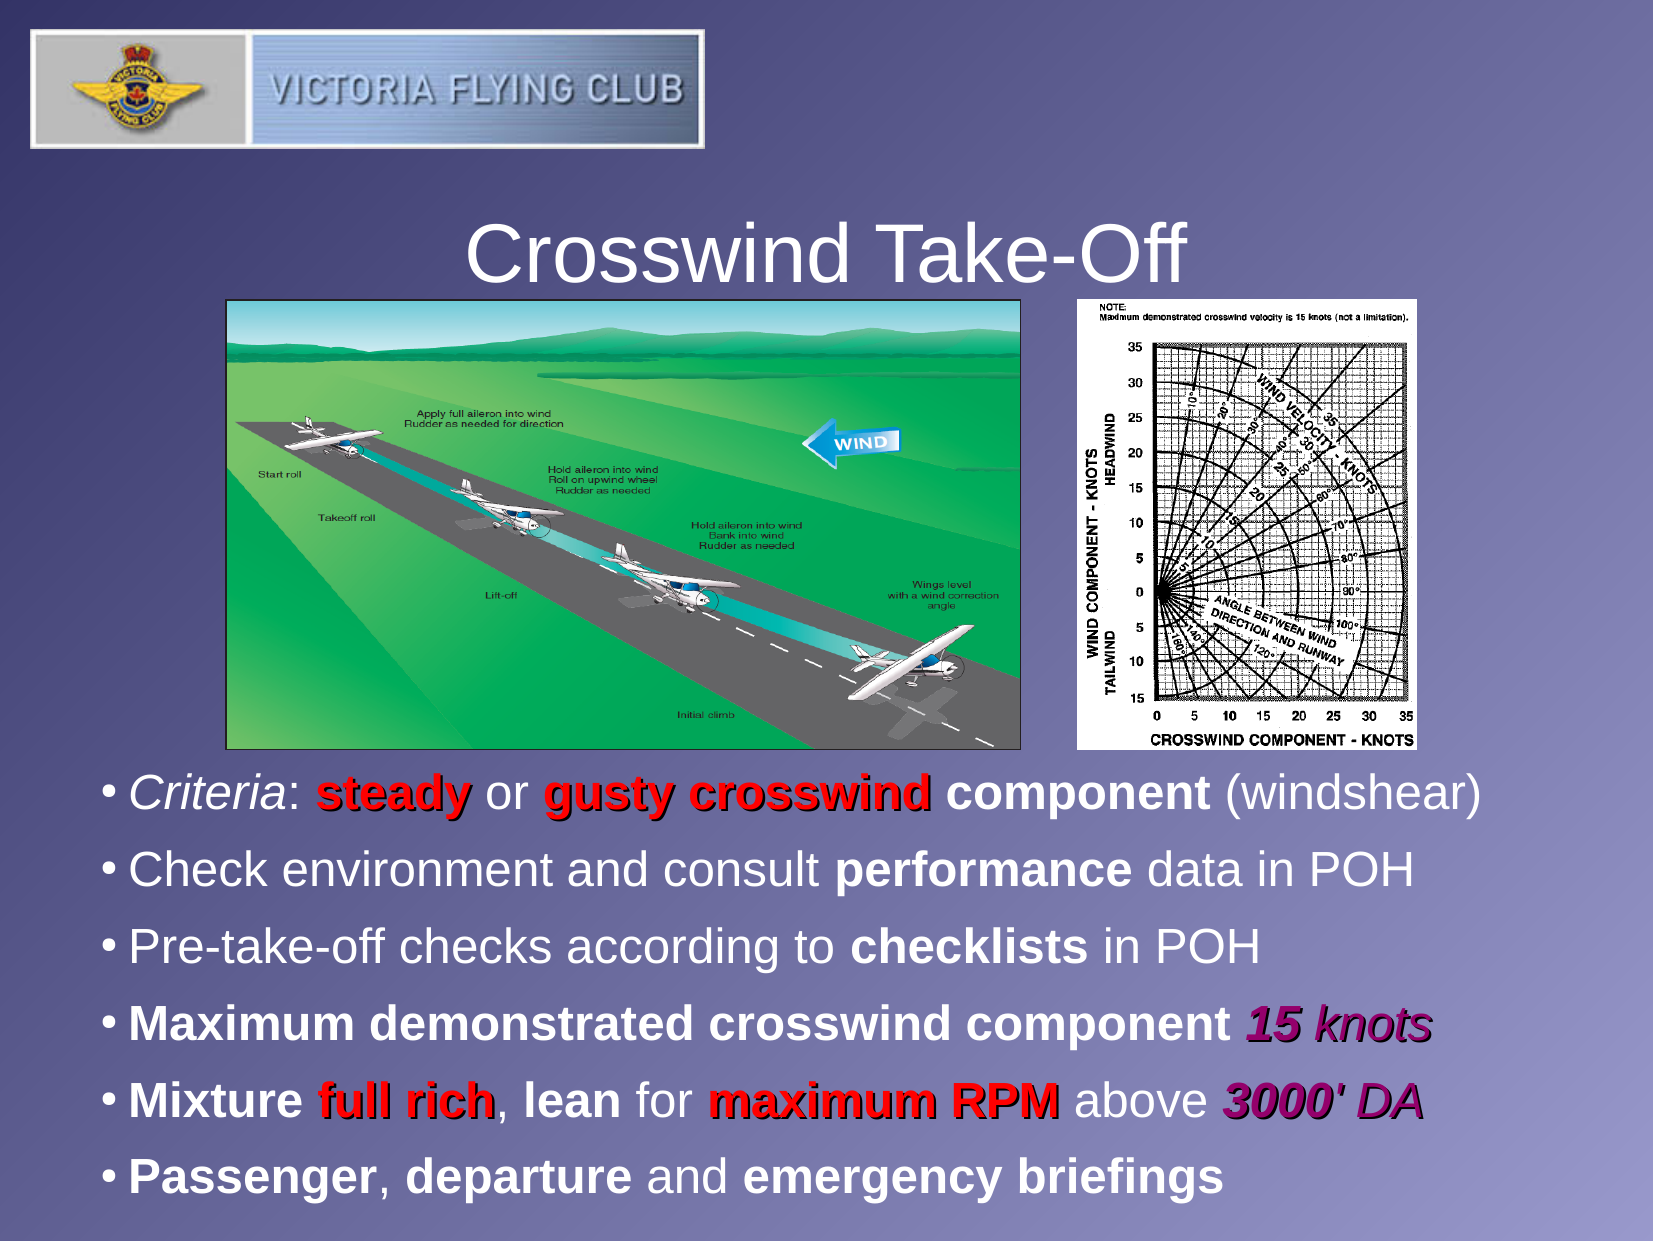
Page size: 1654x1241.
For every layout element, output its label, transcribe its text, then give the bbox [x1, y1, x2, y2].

picture [30, 29, 705, 149]
picture [225, 299, 1021, 751]
list Criteria: steady or gusty crosswind component (windshear) Check environment and consult performance data in POH Pre-take-off checks according to checklists in POH Maximum demonstrated crosswind component 15 knots Mixture full rich, lean for maximum RPM above 3000' DA Passenger, departure and emergency briefings [87, 765, 1576, 1216]
picture [1077, 299, 1417, 751]
title Crosswind Take-Off [82, 150, 1571, 358]
